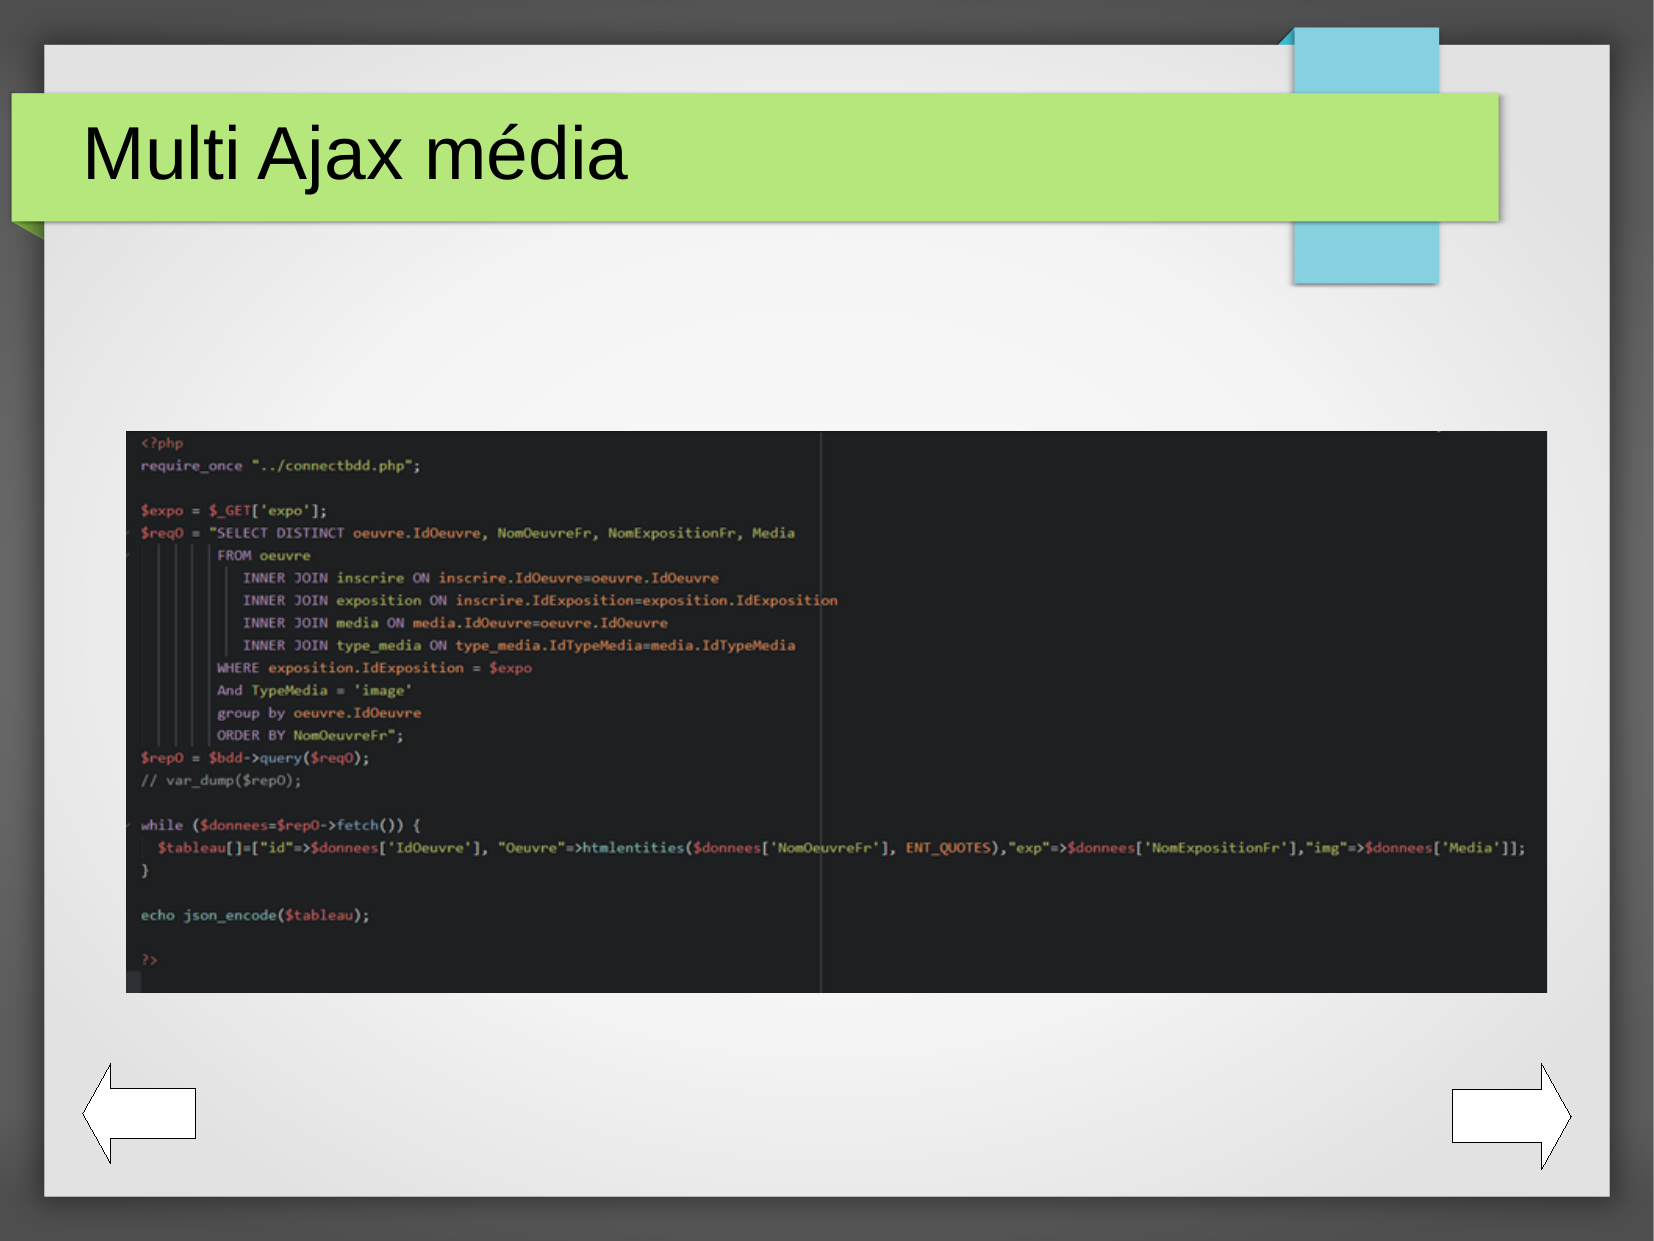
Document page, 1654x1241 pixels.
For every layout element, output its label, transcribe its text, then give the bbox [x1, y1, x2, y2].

text_box [1452, 1063, 1572, 1170]
title Multi Ajax média [82, 94, 1264, 213]
text_box [82, 1063, 196, 1164]
picture [0, 0, 1654, 1241]
